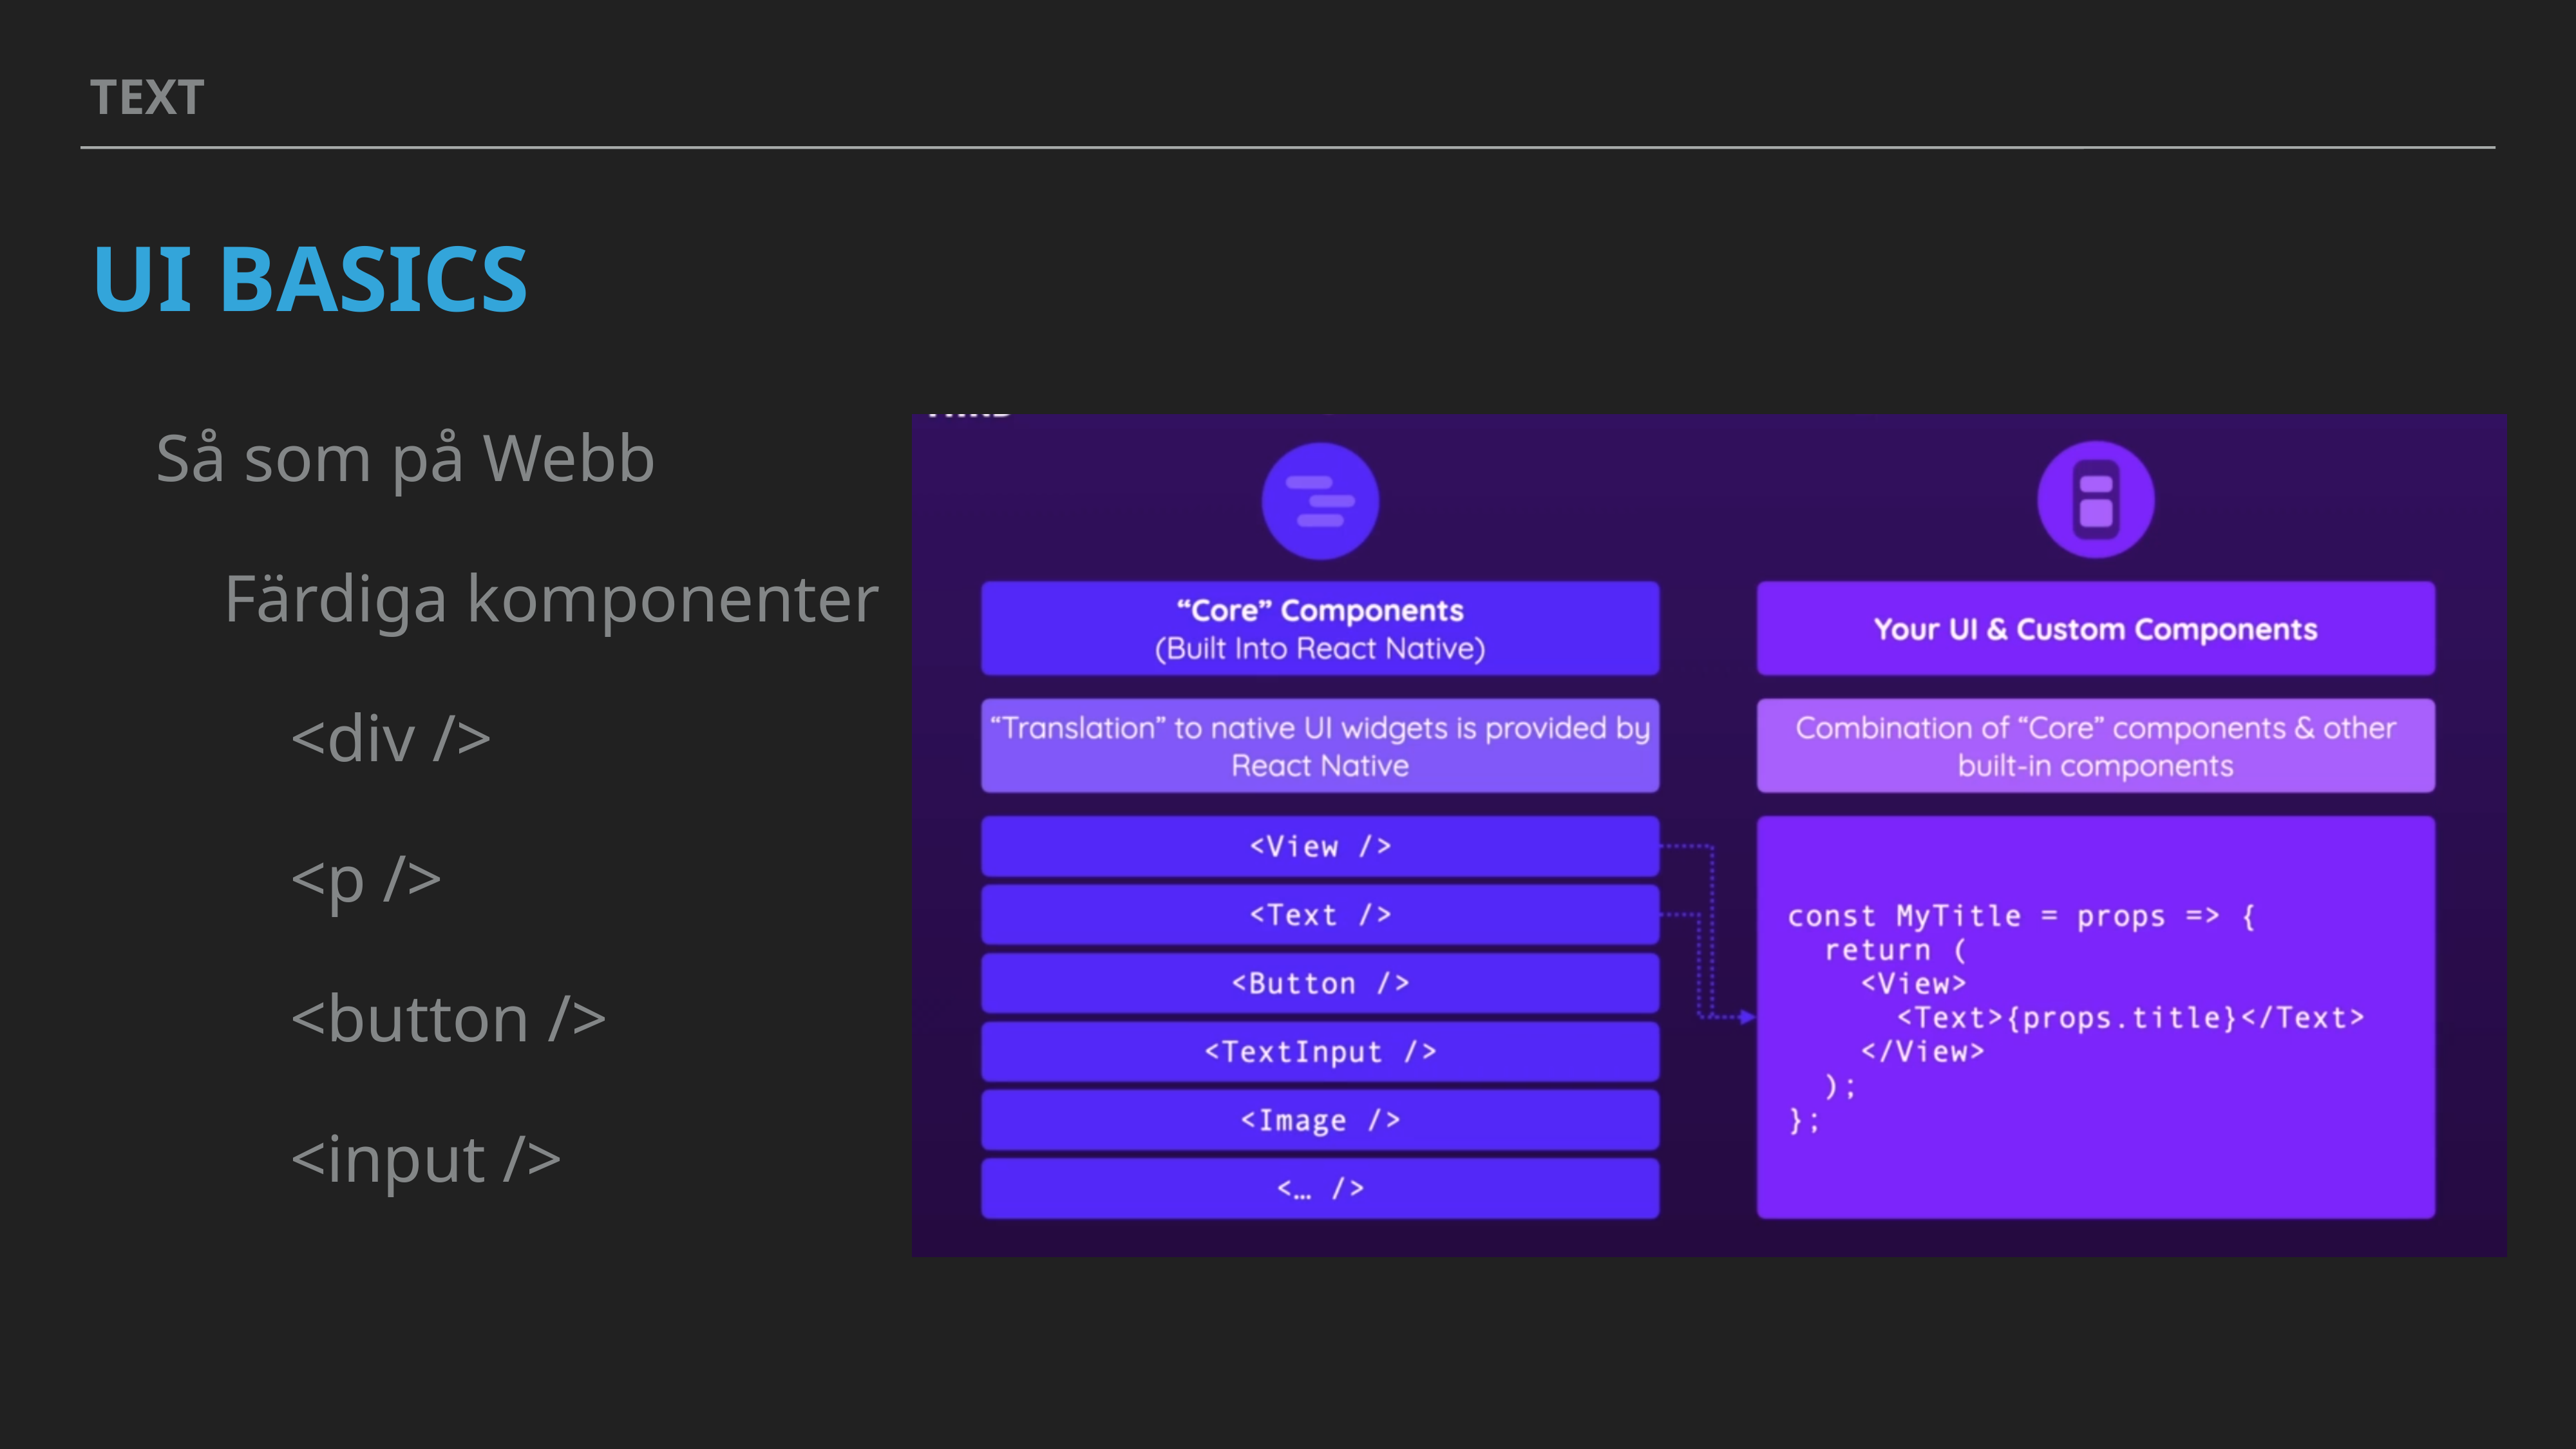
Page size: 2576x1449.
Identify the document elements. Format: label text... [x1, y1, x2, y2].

picture [912, 414, 2507, 1257]
text_box Så som på Webb Färdiga komponenter <div /> <p /> <button /> <input /> [80, 408, 2496, 1315]
text_box UI Basics [80, 228, 2496, 336]
